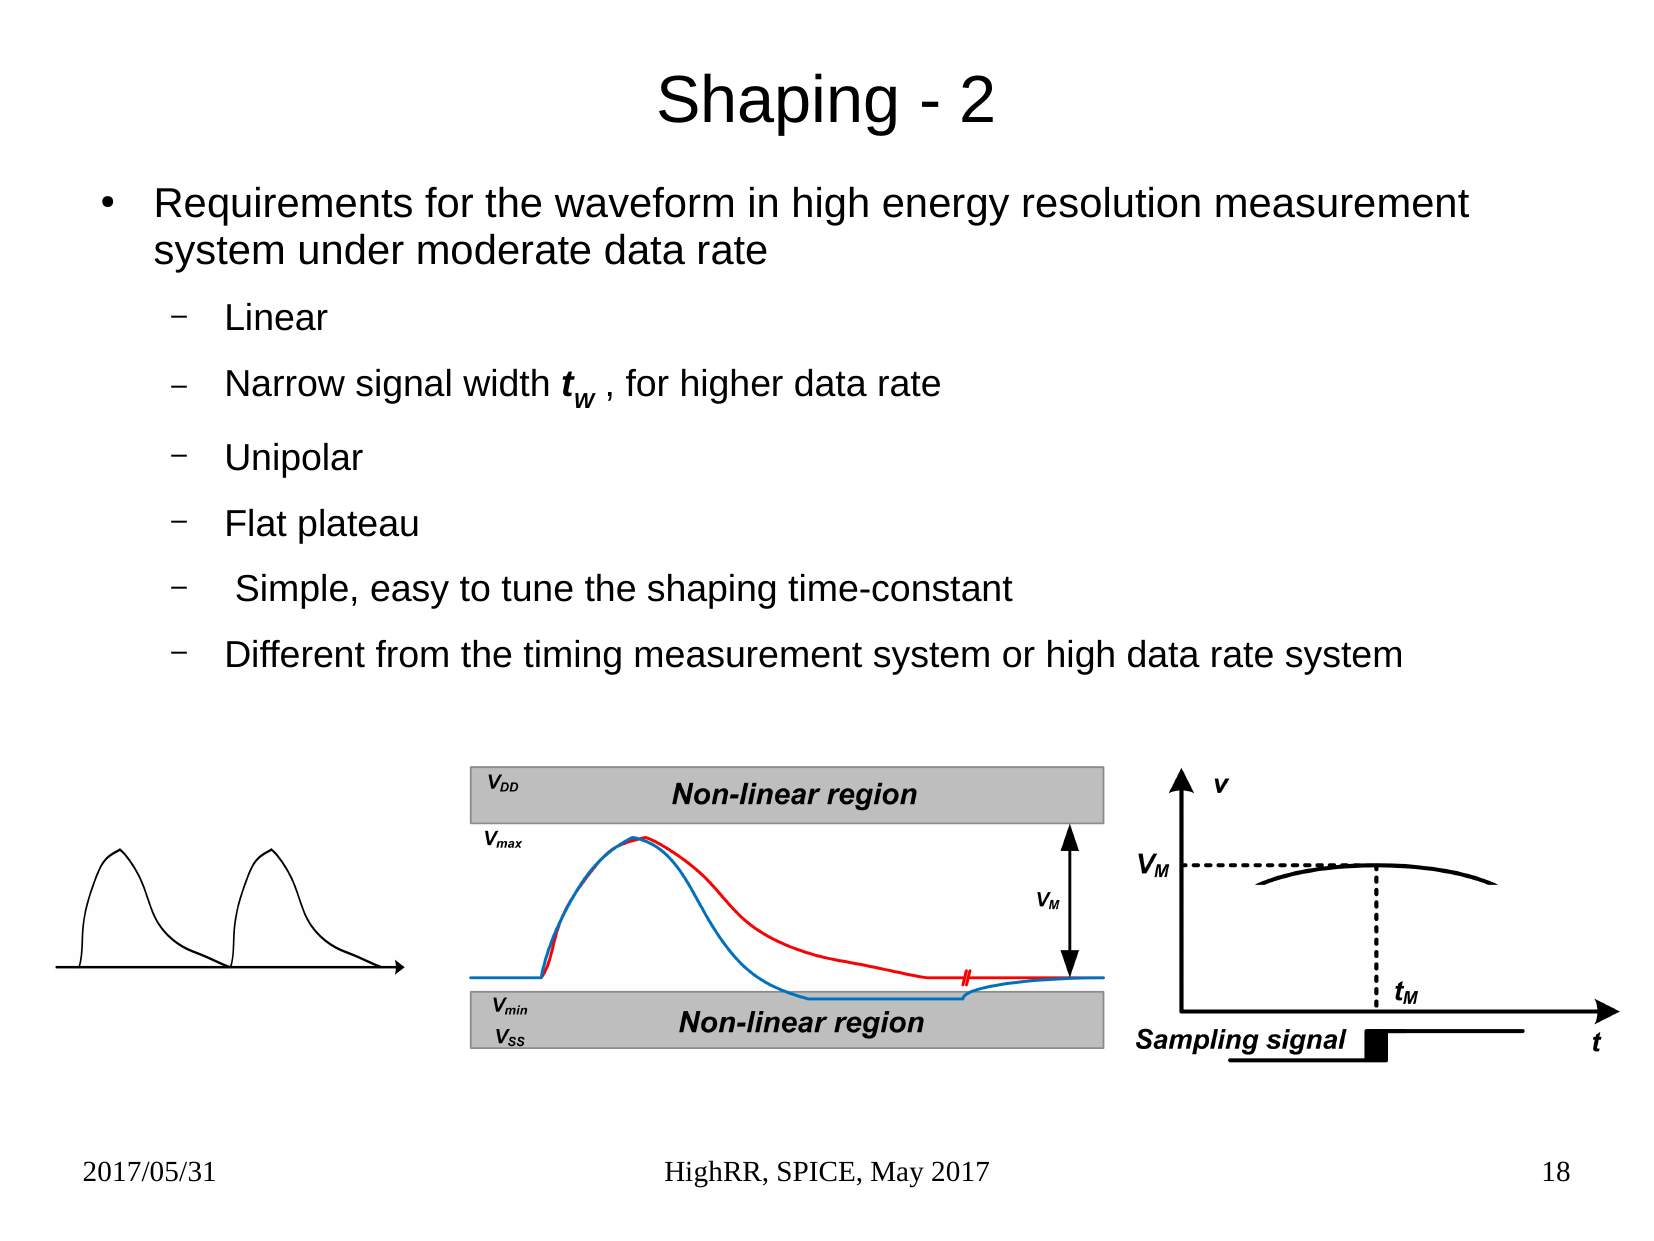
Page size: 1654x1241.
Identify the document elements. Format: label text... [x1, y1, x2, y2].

picture [469, 766, 1105, 1051]
title Shaping - 2 [82, 49, 1571, 151]
picture [54, 848, 406, 976]
picture [1134, 763, 1620, 1063]
list Requirements for the waveform in high energy resolution measurement system under moderate data rate Linear Narrow signal width tW , for higher data rate Unipolar Flat plateau Simple, easy to tune the shaping time-constant Different from the timing measurement system or high data rate system [82, 180, 1571, 1141]
